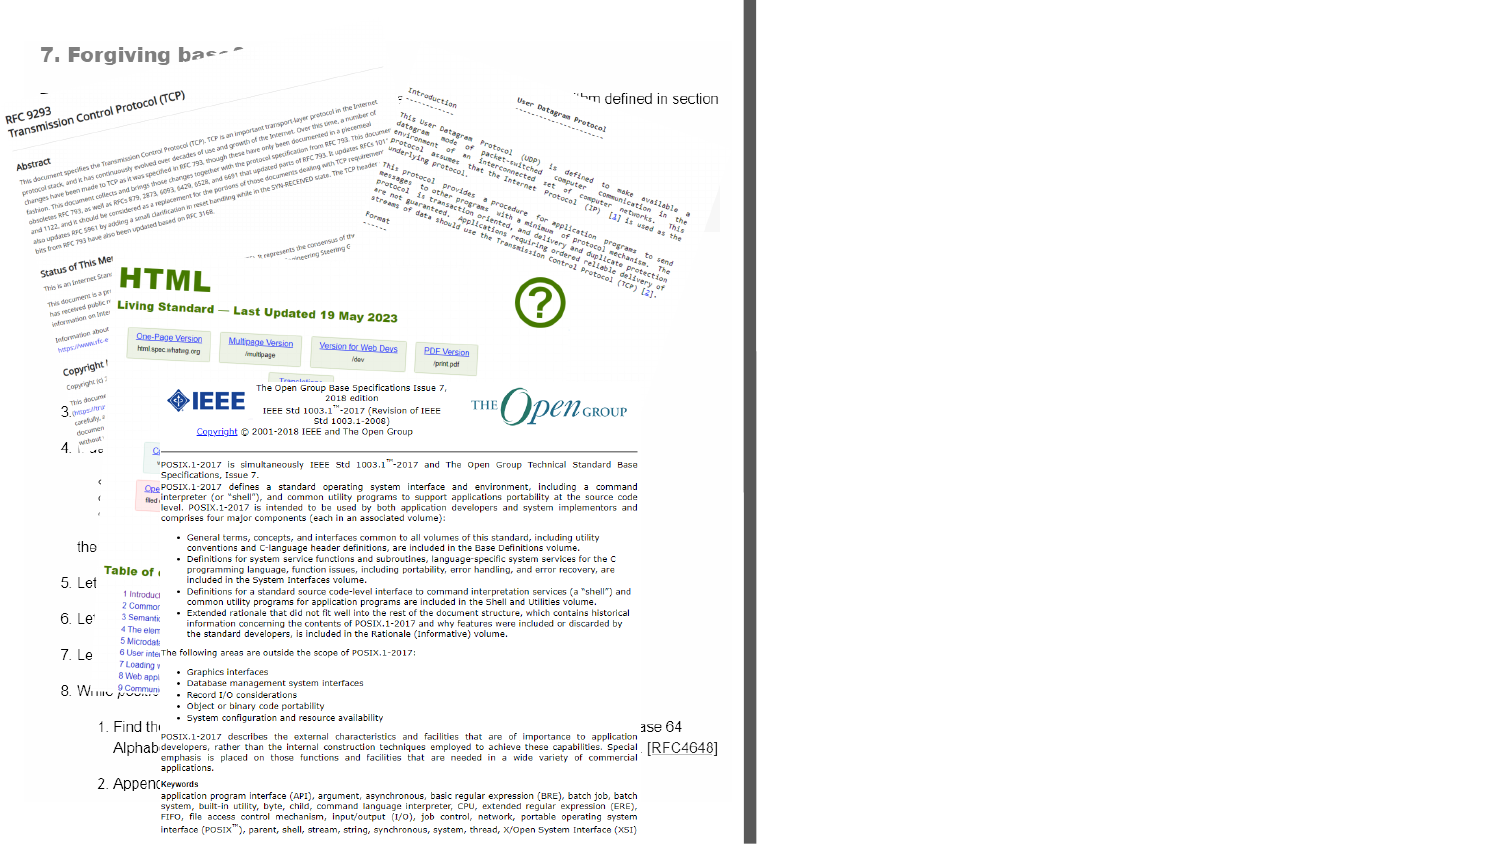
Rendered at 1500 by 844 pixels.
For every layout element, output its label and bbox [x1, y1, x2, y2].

picture [0, 17, 732, 844]
